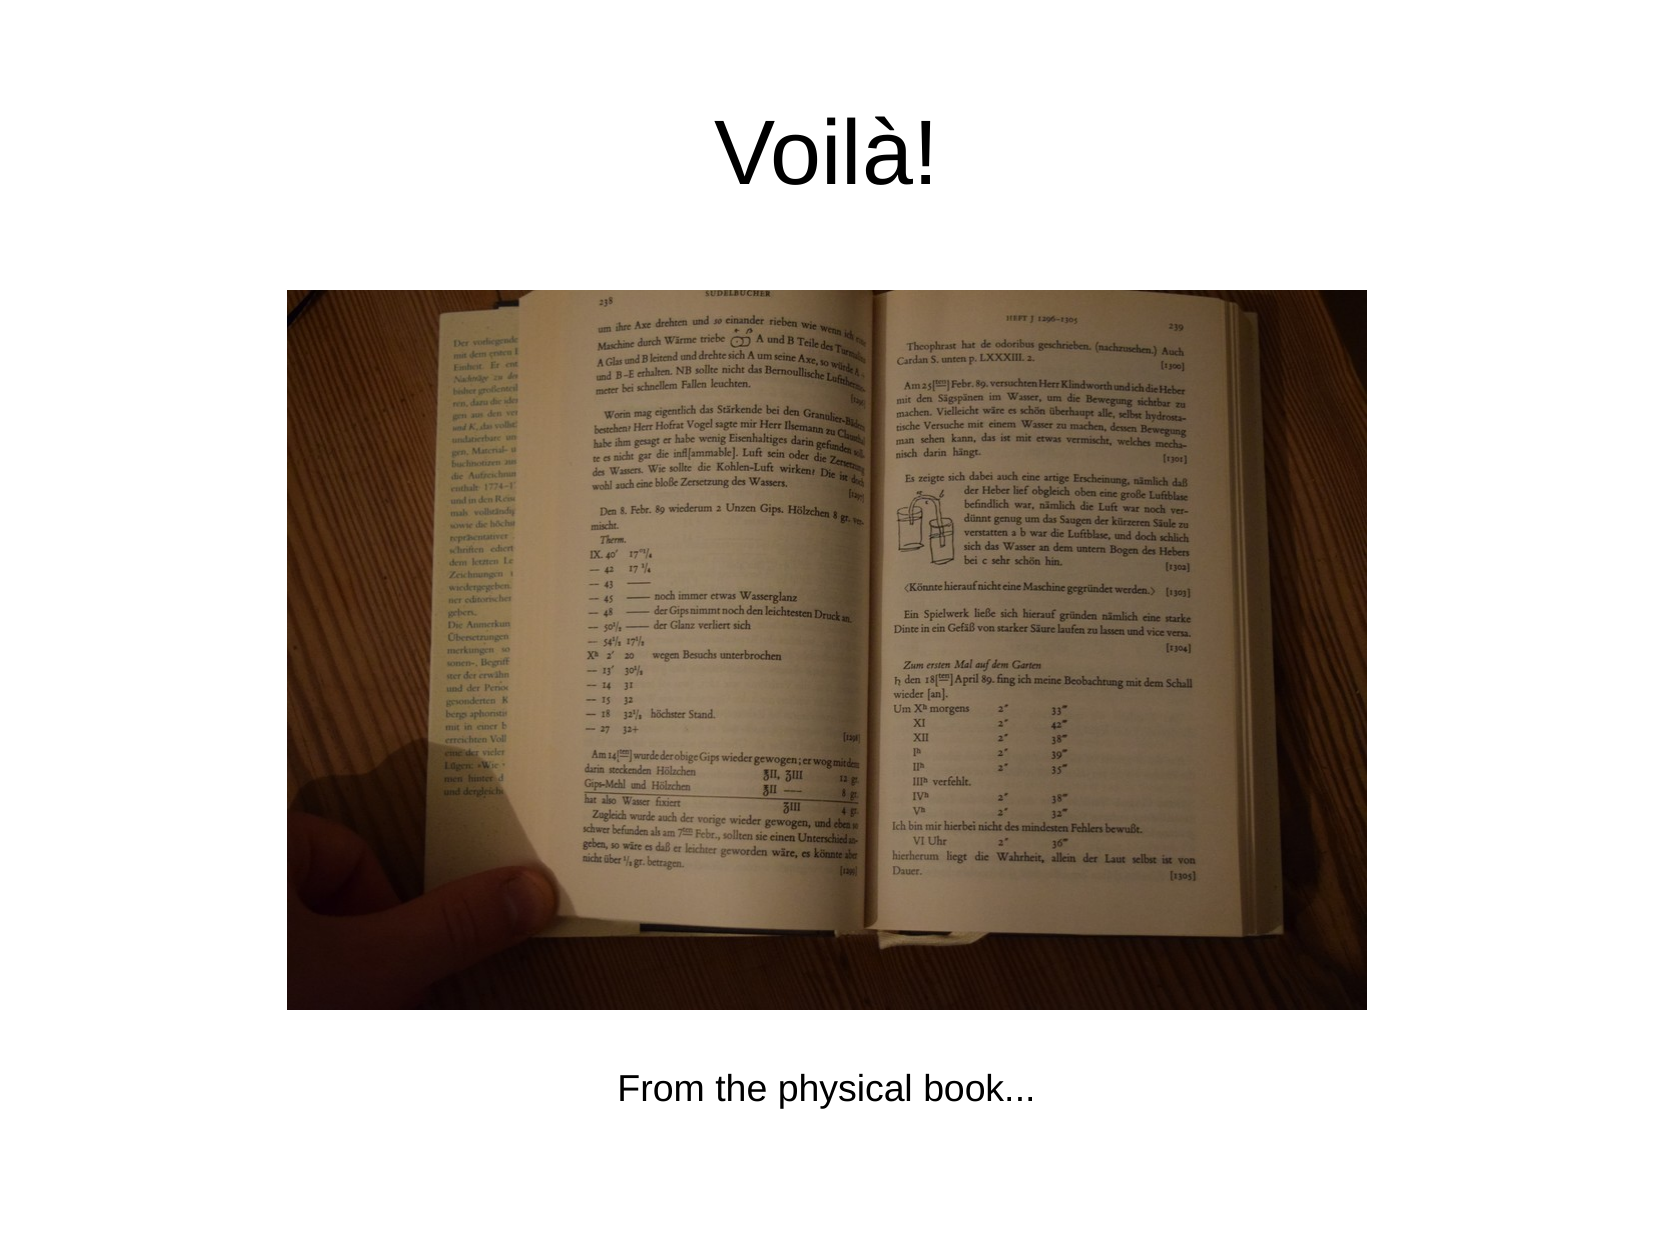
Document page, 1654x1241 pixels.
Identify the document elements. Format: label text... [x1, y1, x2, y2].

title Voilà! [82, 49, 1571, 257]
picture [287, 290, 1367, 1010]
text_box From the physical book... [602, 1059, 1051, 1117]
